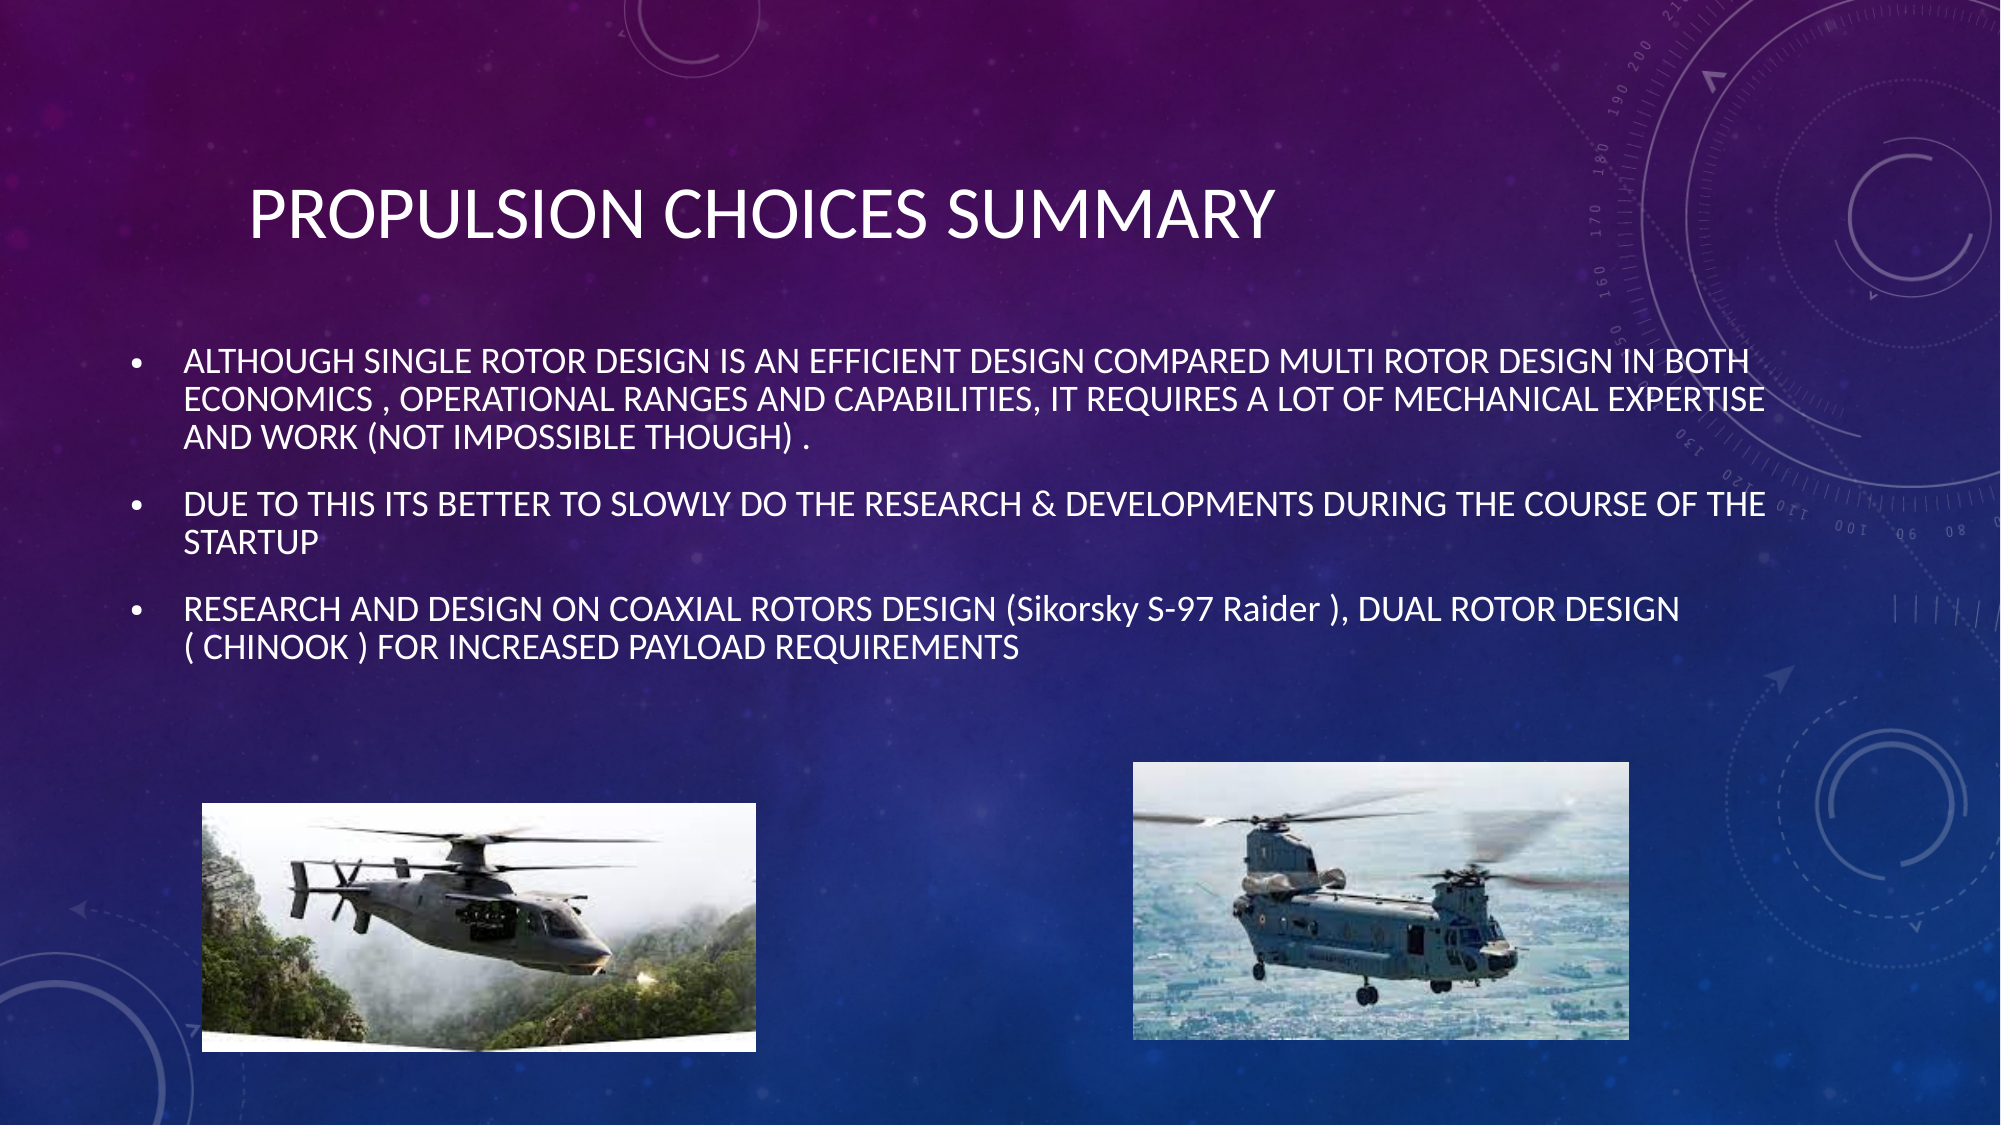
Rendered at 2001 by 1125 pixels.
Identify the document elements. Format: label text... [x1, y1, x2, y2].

list ALTHOUGH SINGLE ROTOR DESIGN IS AN EFFICIENT DESIGN COMPARED MULTI ROTOR DESIGN IN BOTH ECONOMICS , OPERATIONAL RANGES AND CAPABILITIES, IT REQUIRES A LOT OF MECHANICAL EXPERTISE AND WORK (NOT IMPOSSIBLE THOUGH) . DUE TO THIS ITS BETTER TO SLOWLY DO THE RESEARCH & DEVELOPMENTS DURING THE COURSE OF THE STARTUP RESEARCH AND DESIGN ON COAXIAL ROTORS DESIGN (Sikorsky S-97 Raider ), DUAL ROTOR DESIGN ( CHINOOK ) FOR INCREASED PAYLOAD REQUIREMENTS [112, 345, 1775, 944]
picture [0, 0, 2001, 1125]
title PROPULSION CHOICES SUMMARY [112, 99, 1775, 339]
